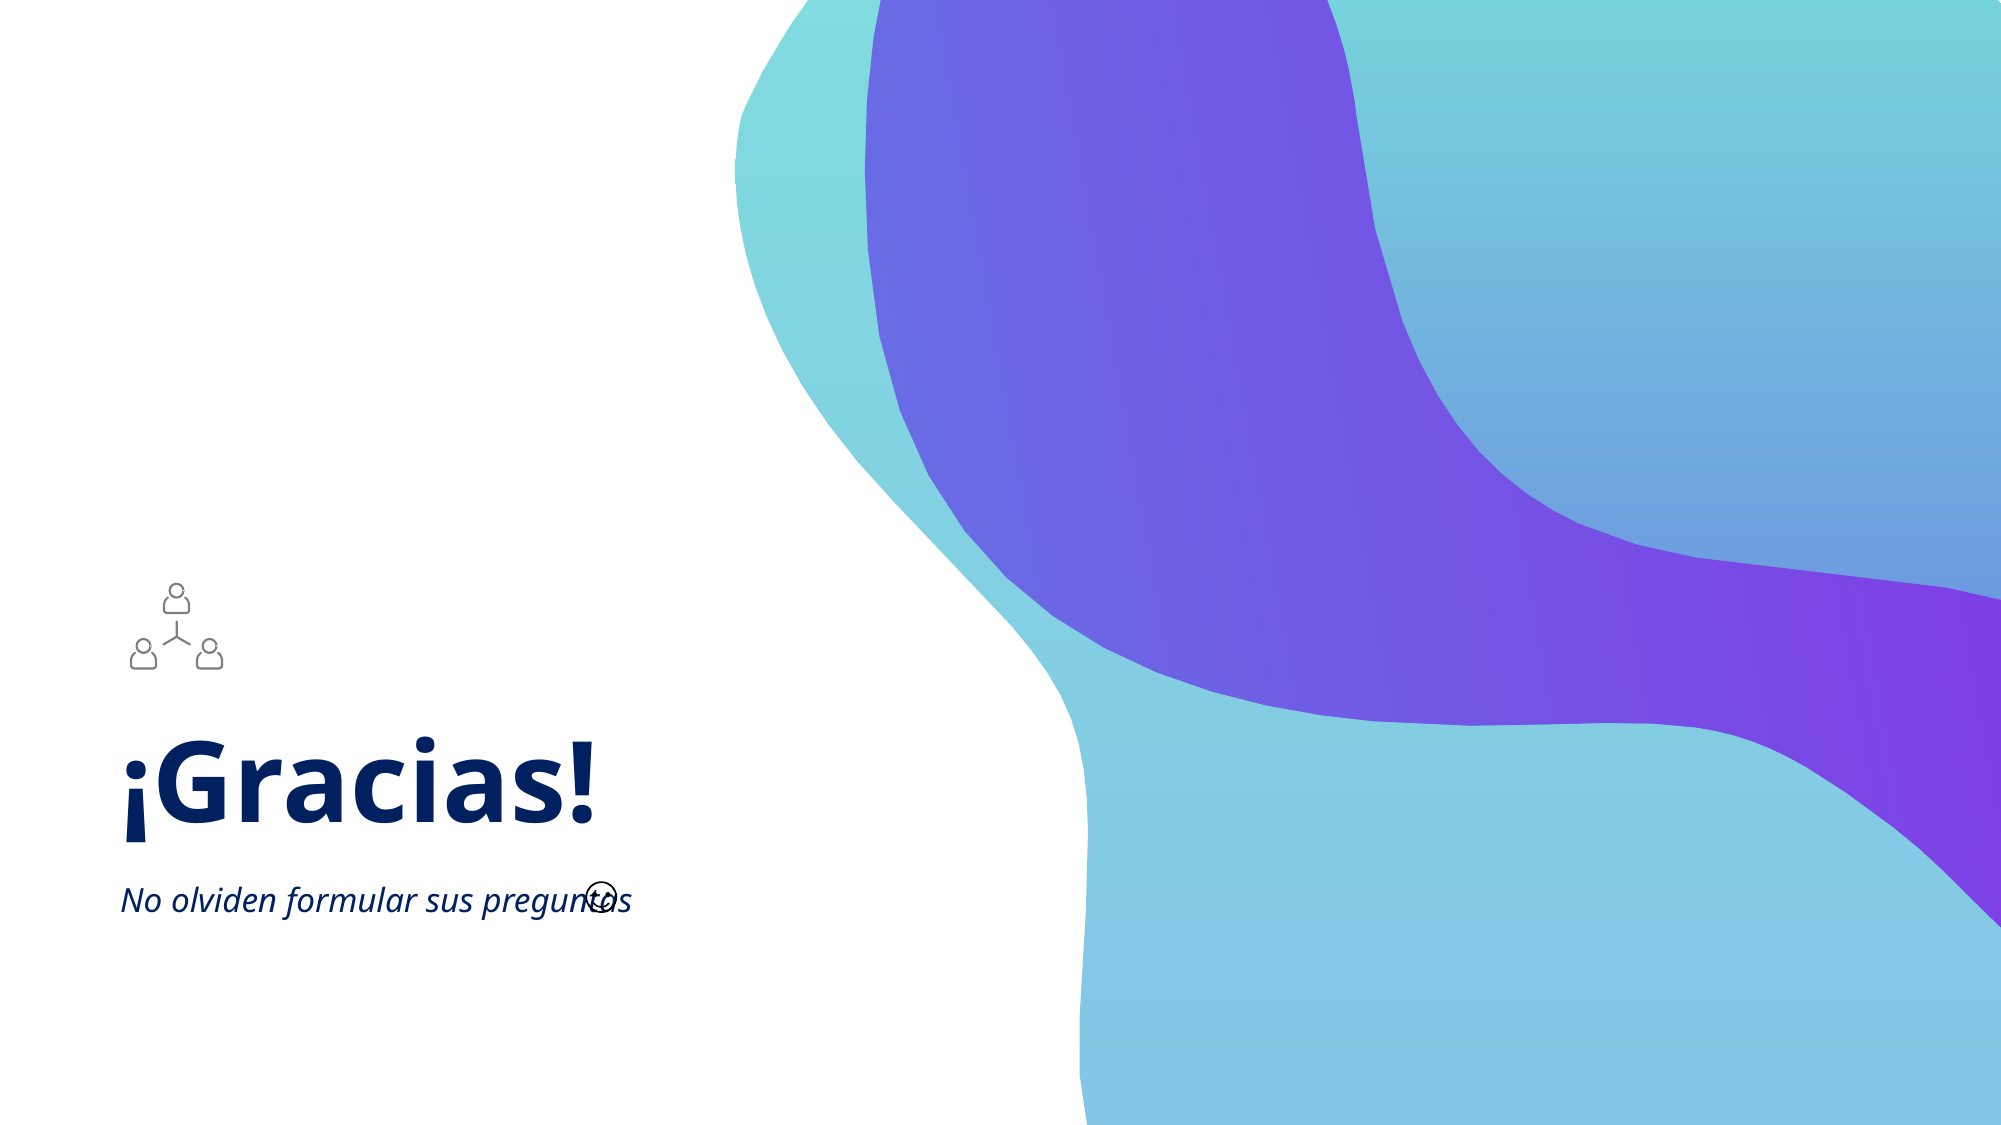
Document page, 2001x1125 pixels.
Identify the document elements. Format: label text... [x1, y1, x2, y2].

text_box No olviden formular sus preguntas [120, 879, 700, 919]
text_box [735, 0, 2000, 1125]
text_box [135, 638, 152, 654]
text_box [162, 620, 191, 646]
text_box [201, 638, 218, 654]
text_box [162, 582, 191, 615]
text_box ¡Gracias! [120, 710, 916, 847]
picture [581, 876, 622, 918]
text_box [195, 651, 224, 670]
text_box [129, 651, 158, 670]
